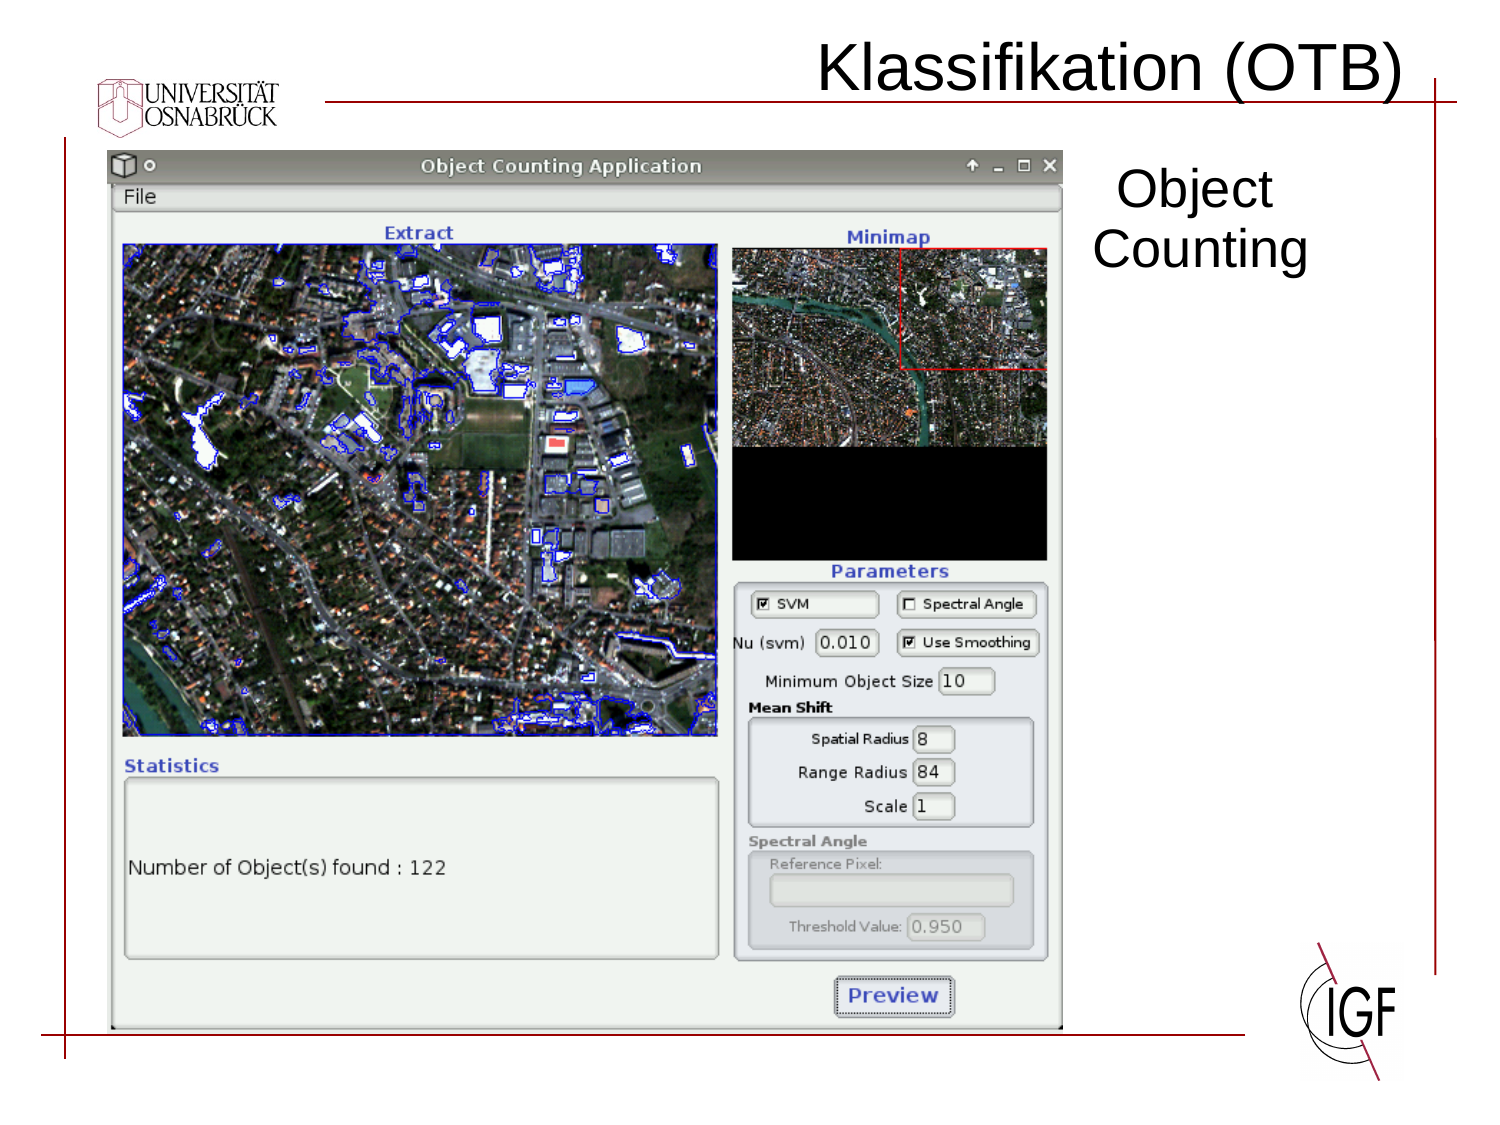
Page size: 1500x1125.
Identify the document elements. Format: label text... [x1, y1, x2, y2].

picture [107, 150, 1063, 1034]
picture [97, 79, 279, 138]
title Klassifikation (OTB) [520, 4, 1421, 130]
picture [1300, 942, 1404, 1081]
text_box Object Counting [1092, 158, 1418, 327]
